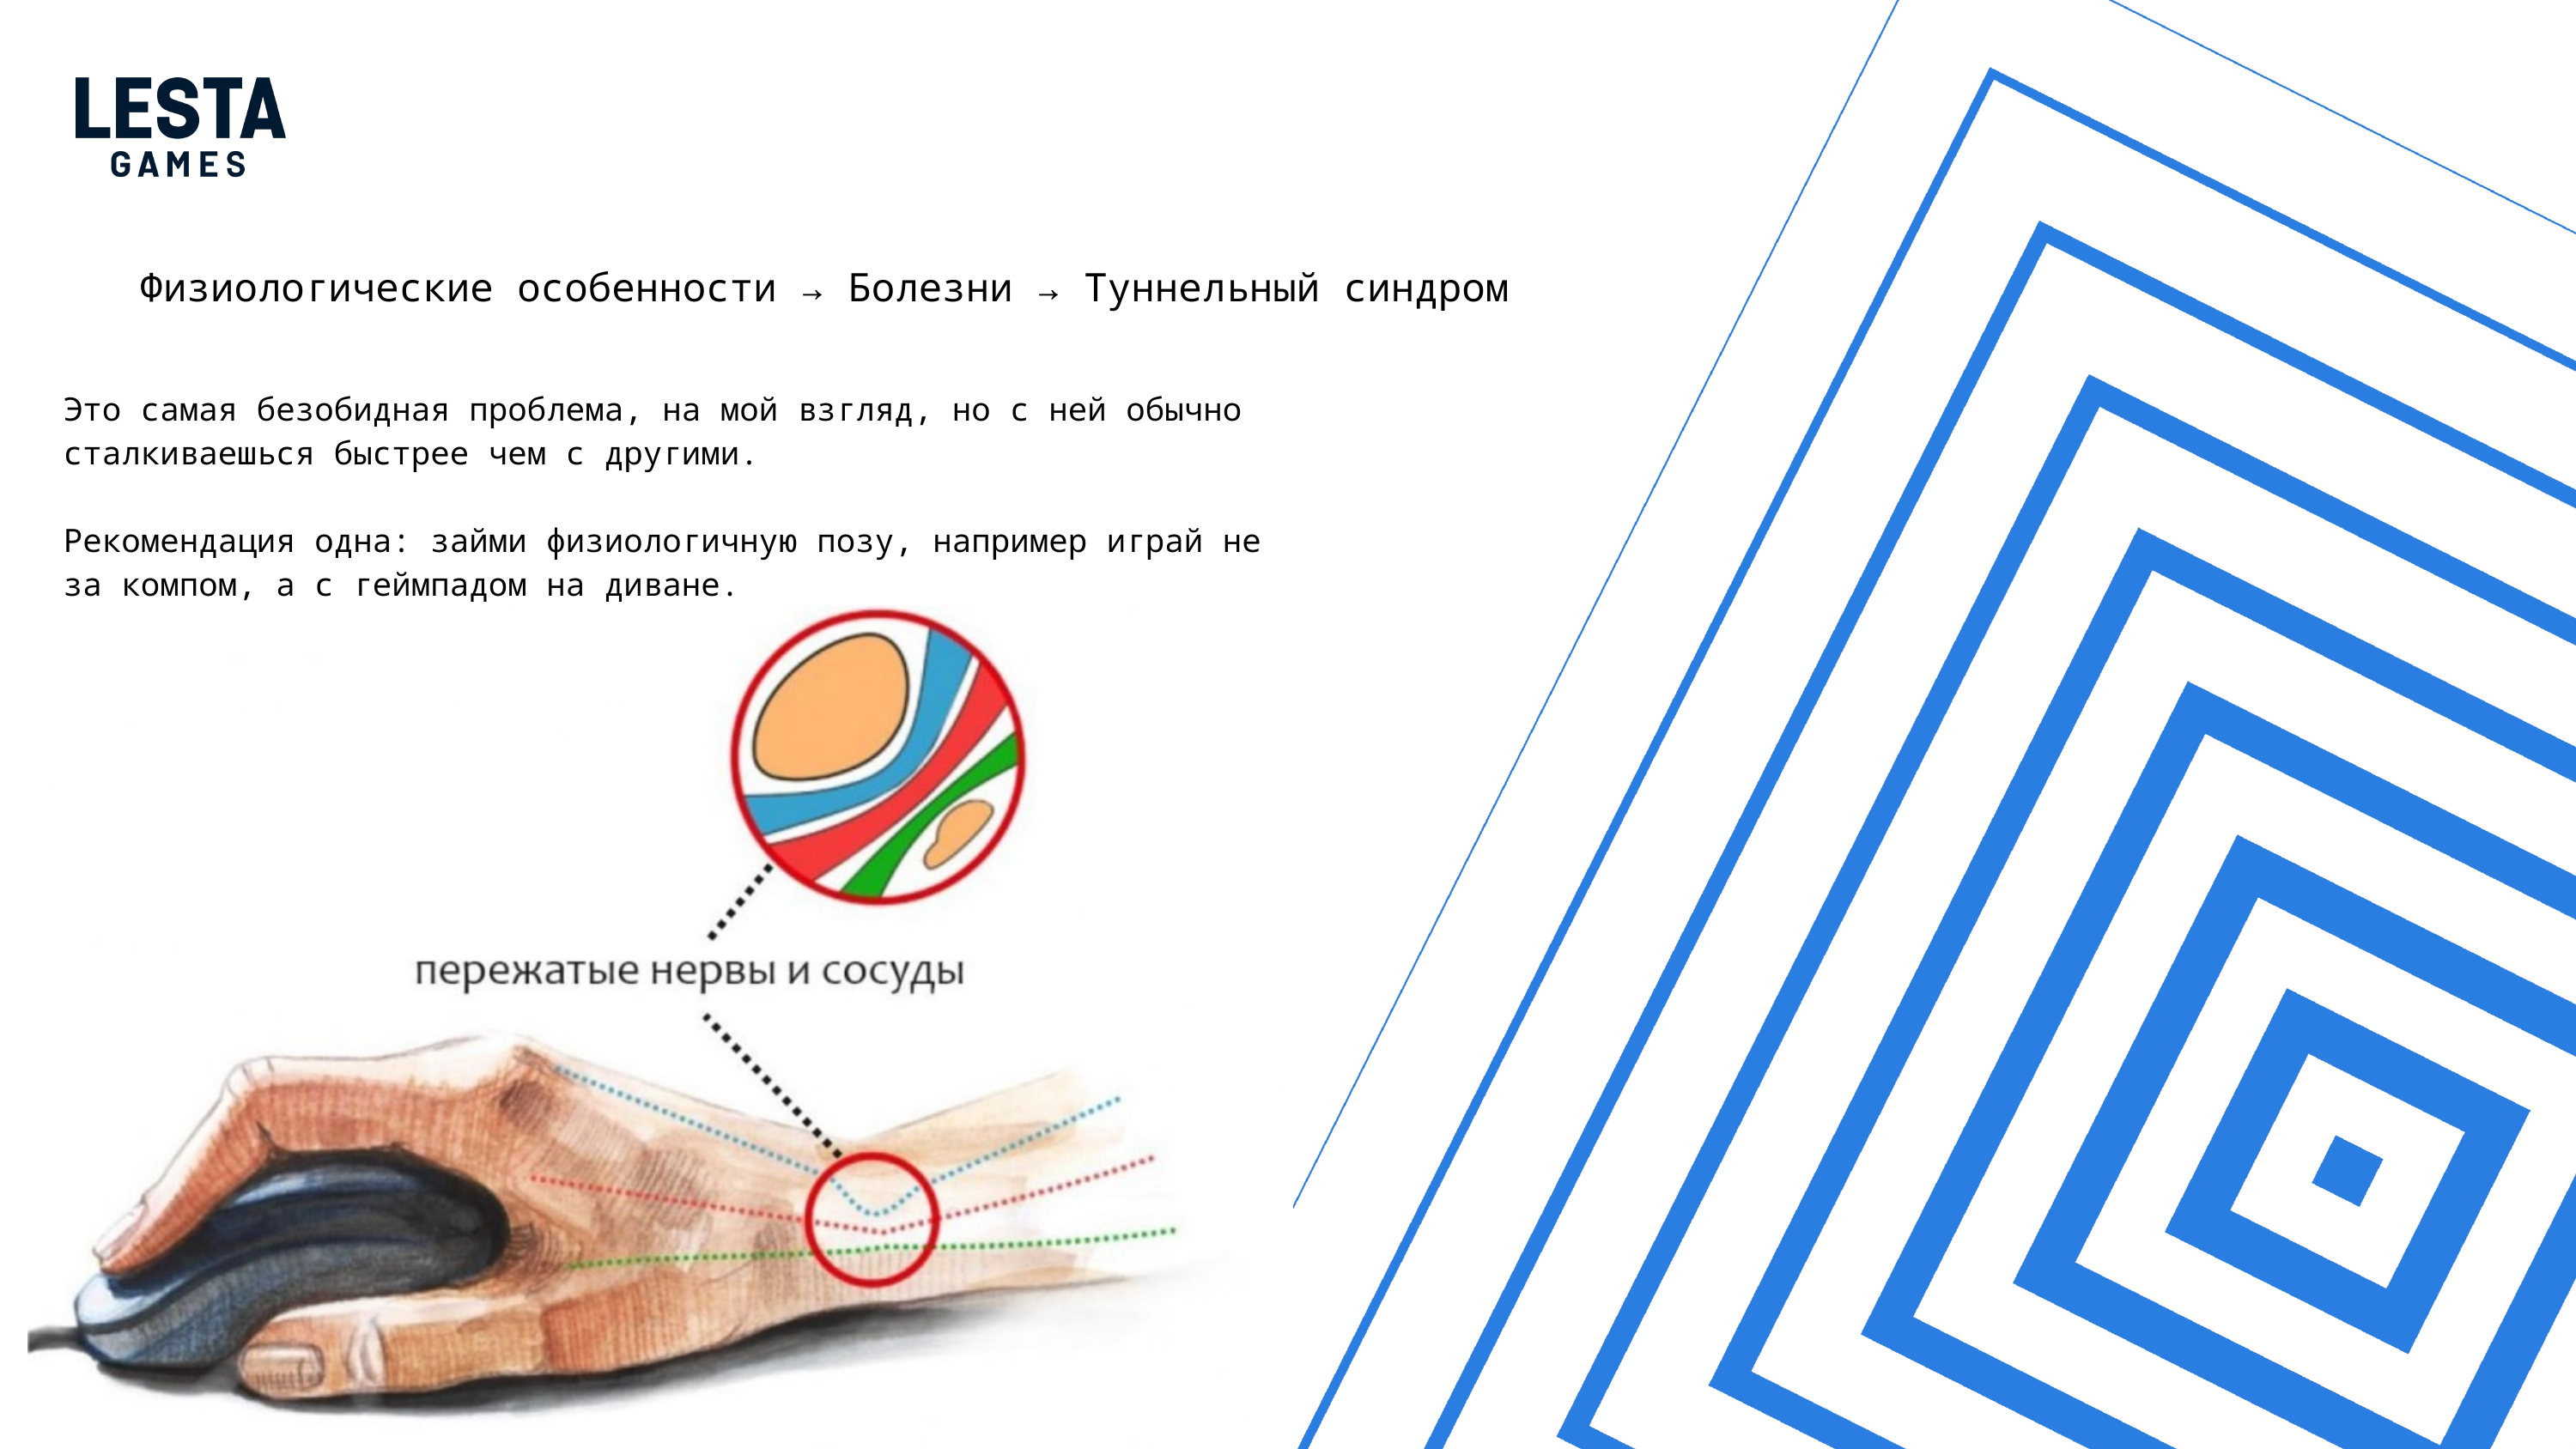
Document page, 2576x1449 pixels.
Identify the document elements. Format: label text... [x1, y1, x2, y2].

picture [76, 77, 286, 178]
picture [27, 0, 2576, 1449]
text_box Это самая безобидная проблема, на мой взгляд, но с ней обычно сталкиваешься быстрее чем с другими. Рекомендация одна: займи физиологичную позу, например играй не за компом, а с геймпадом на диване. [51, 379, 1319, 862]
text_box Физиологические особенности → Болезни → Туннельный синдром [126, 253, 1522, 318]
